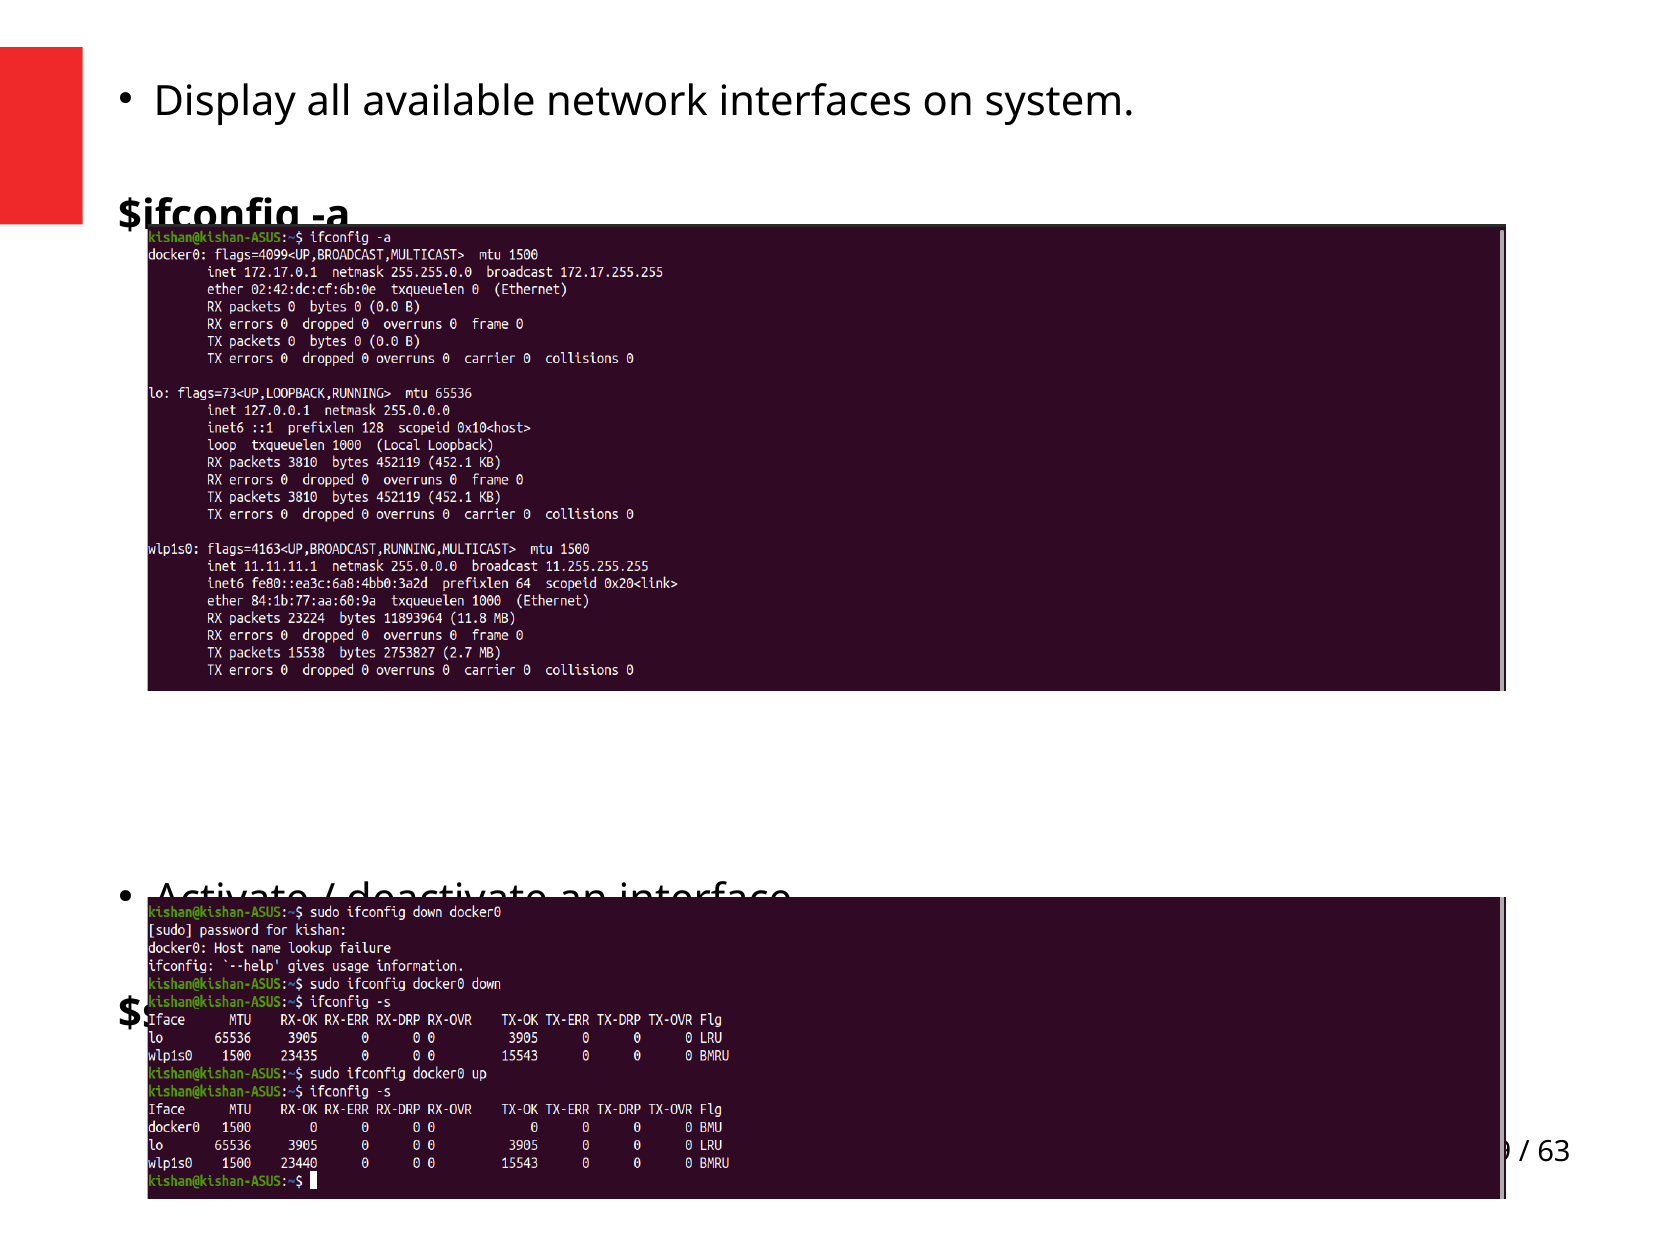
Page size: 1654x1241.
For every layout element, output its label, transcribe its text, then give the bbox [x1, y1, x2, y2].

subtitle Display all available network interfaces on system. $ifconfig -a Activate / deactivate an interface. $sudo ifconfig docker0 down/up [118, 70, 1536, 1241]
picture [147, 224, 1506, 691]
picture [147, 897, 1506, 1199]
